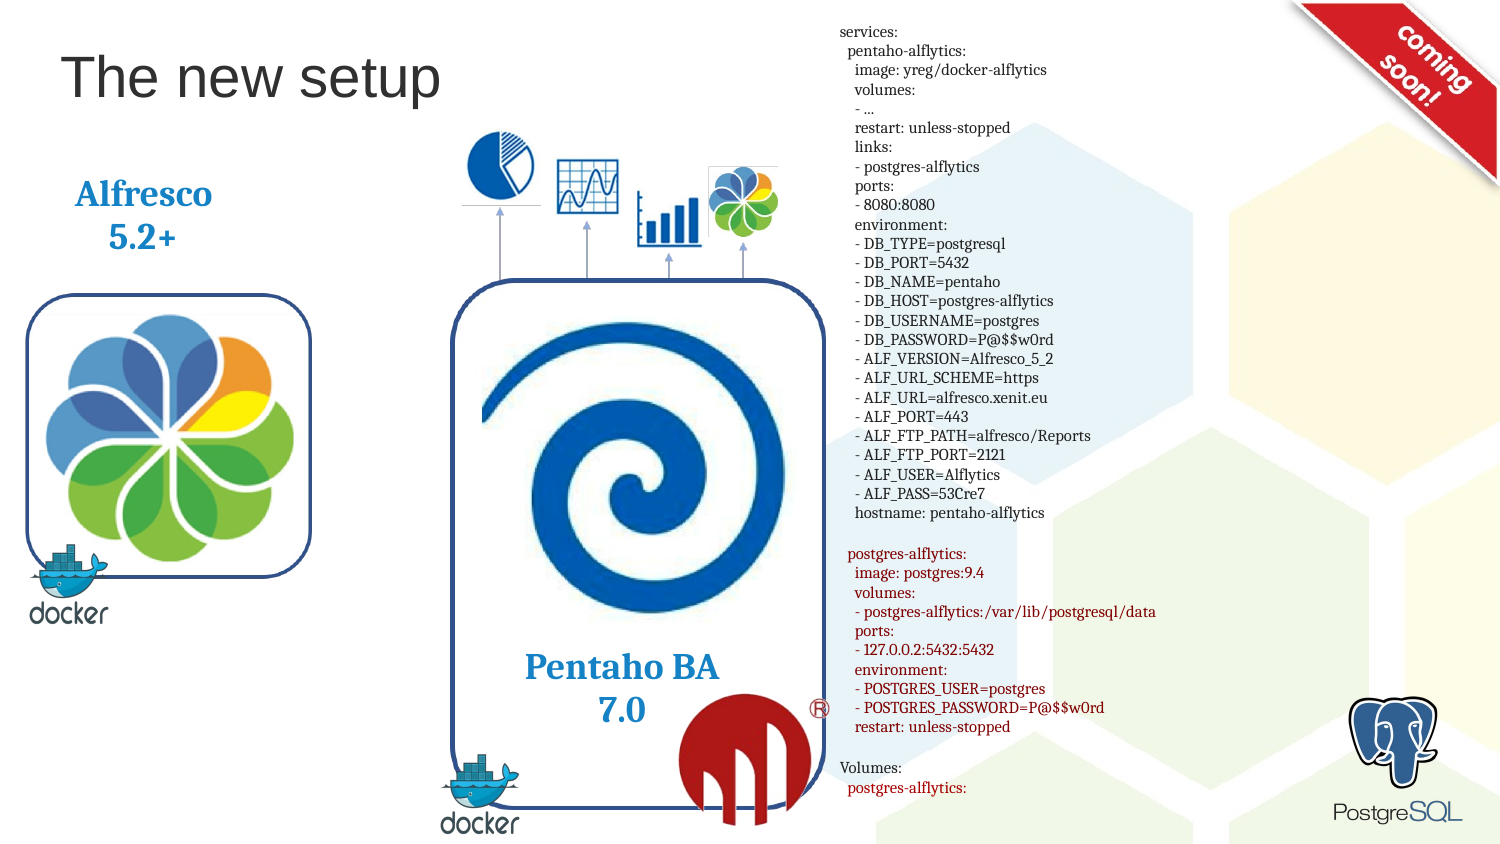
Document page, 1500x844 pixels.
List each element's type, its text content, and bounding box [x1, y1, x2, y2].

picture [1321, 674, 1471, 841]
title The new setup [45, 24, 825, 118]
text_box Alfresco 5.2+ [60, 165, 271, 267]
text_box Pentaho BA 7.0 [510, 638, 811, 789]
picture [0, 0, 1500, 844]
text_box services: pentaho-alflytics: image: yreg/docker-alflytics volumes: - ... restart: unless-stopped links: - postgres-alflytics ports: - 8080:8080 environment: - DB_TYPE=postgresql - DB_PORT=5432 - DB_NAME=pentaho - DB_HOST=postgres-alflytics - DB_USERNAME=postgres - DB_PASSWORD=P@$$w0rd - ALF_VERSION=Alfresco_5_2 - ALF_URL_SCHEME=https - ALF_URL=alfresco.xenit.eu - ALF_PORT=443 - ALF_FTP_PATH=alfresco/Reports - ALF_FTP_PORT=2121 - ALF_USER=Alflytics - ALF_PASS=53Cre7 hostname: pentaho-alflytics postgres-alflytics: image: postgres:9.4 volumes: - postgres-alflytics:/var/lib/postgresql/data ports: - 127.0.0.2:5432:5432 environment: - POSTGRES_USER=postgres - POSTGRES_PASSWORD=P@$$w0rd restart: unless-stopped Volumes: postgres-alflytics: [825, 15, 1500, 844]
